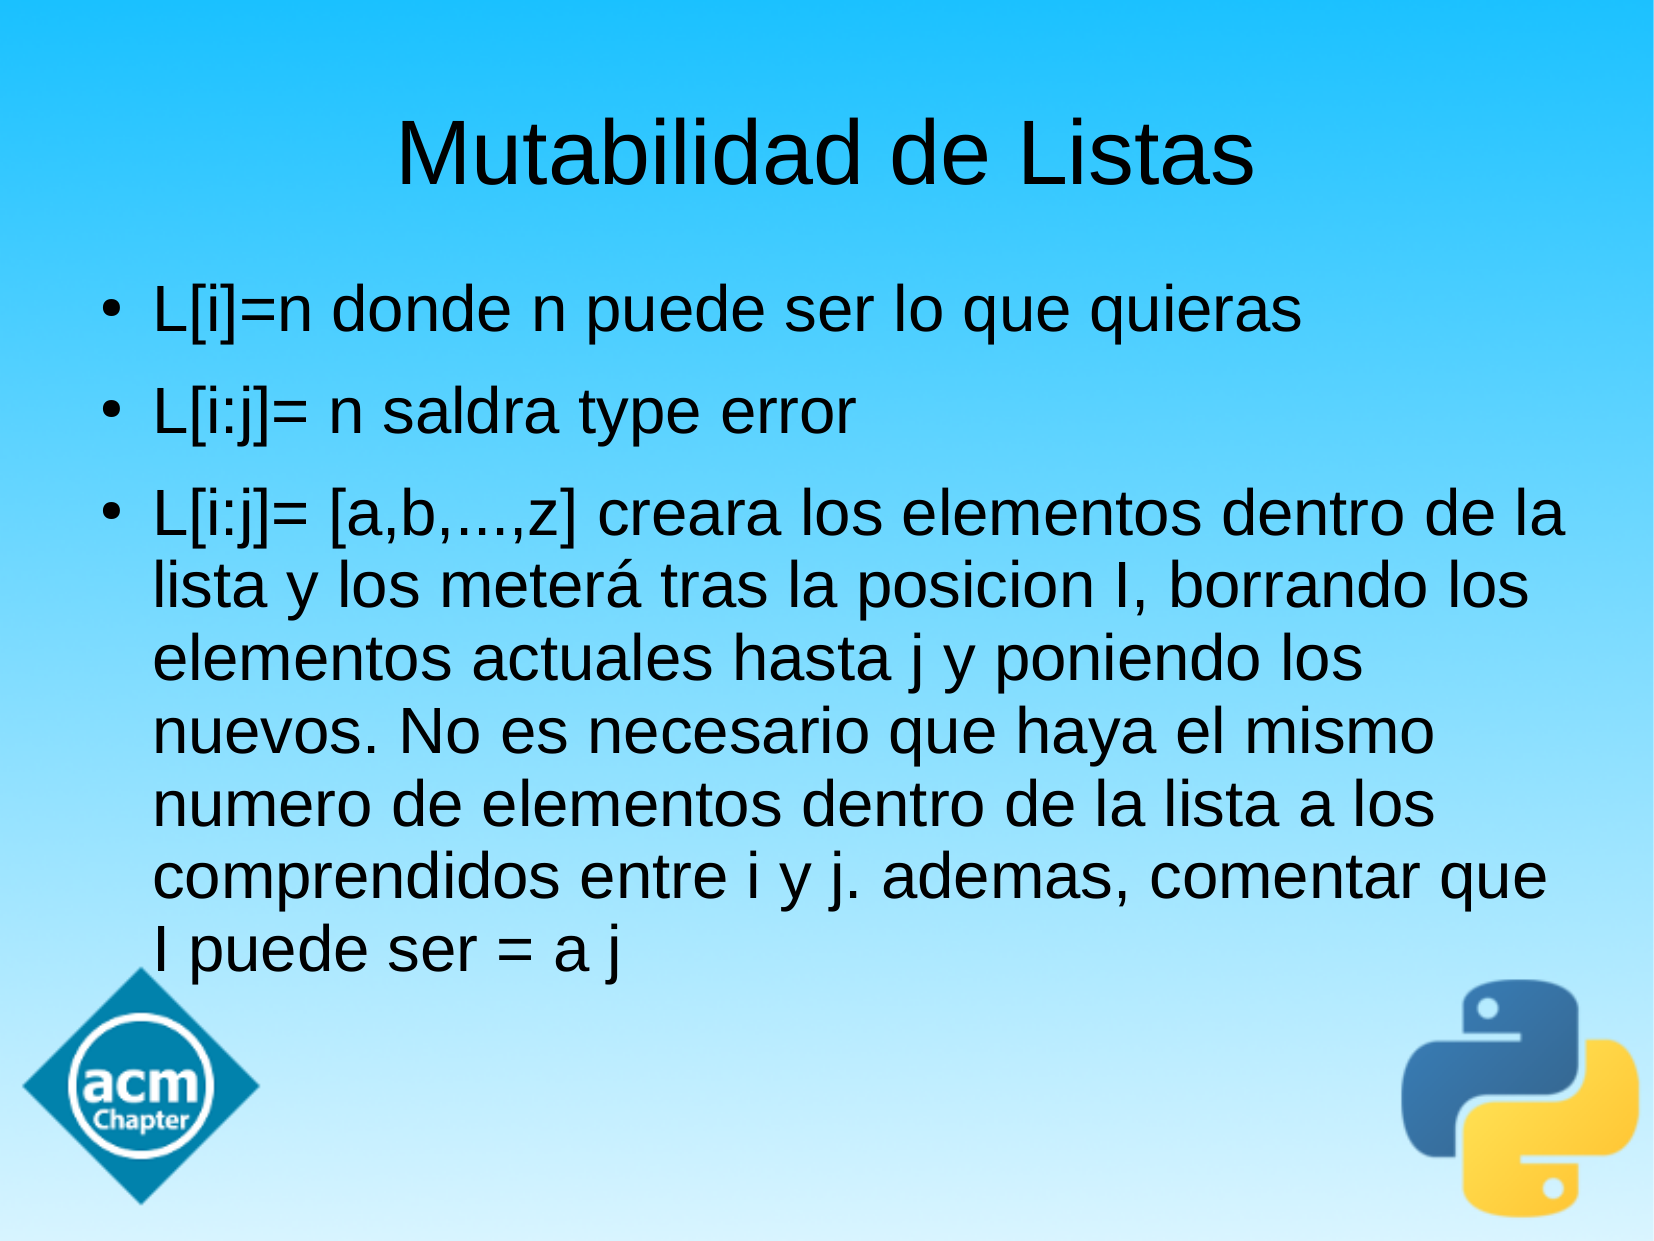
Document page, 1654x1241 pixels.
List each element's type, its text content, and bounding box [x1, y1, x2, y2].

picture [0, 0, 1654, 1241]
title Mutabilidad de Listas [82, 49, 1571, 257]
list L[i]=n donde n puede ser lo que quieras L[i:j]= n saldra type error L[i:j]= [a,b,...,z] creara los elementos dentro de la lista y los meterá tras la posicion I, borrando los elementos actuales hasta j y poniendo los nuevos. No es necesario que haya el mismo numero de elementos dentro de la lista a los comprendidos entre i y j. ademas, comentar que I puede ser = a j [82, 272, 1571, 993]
